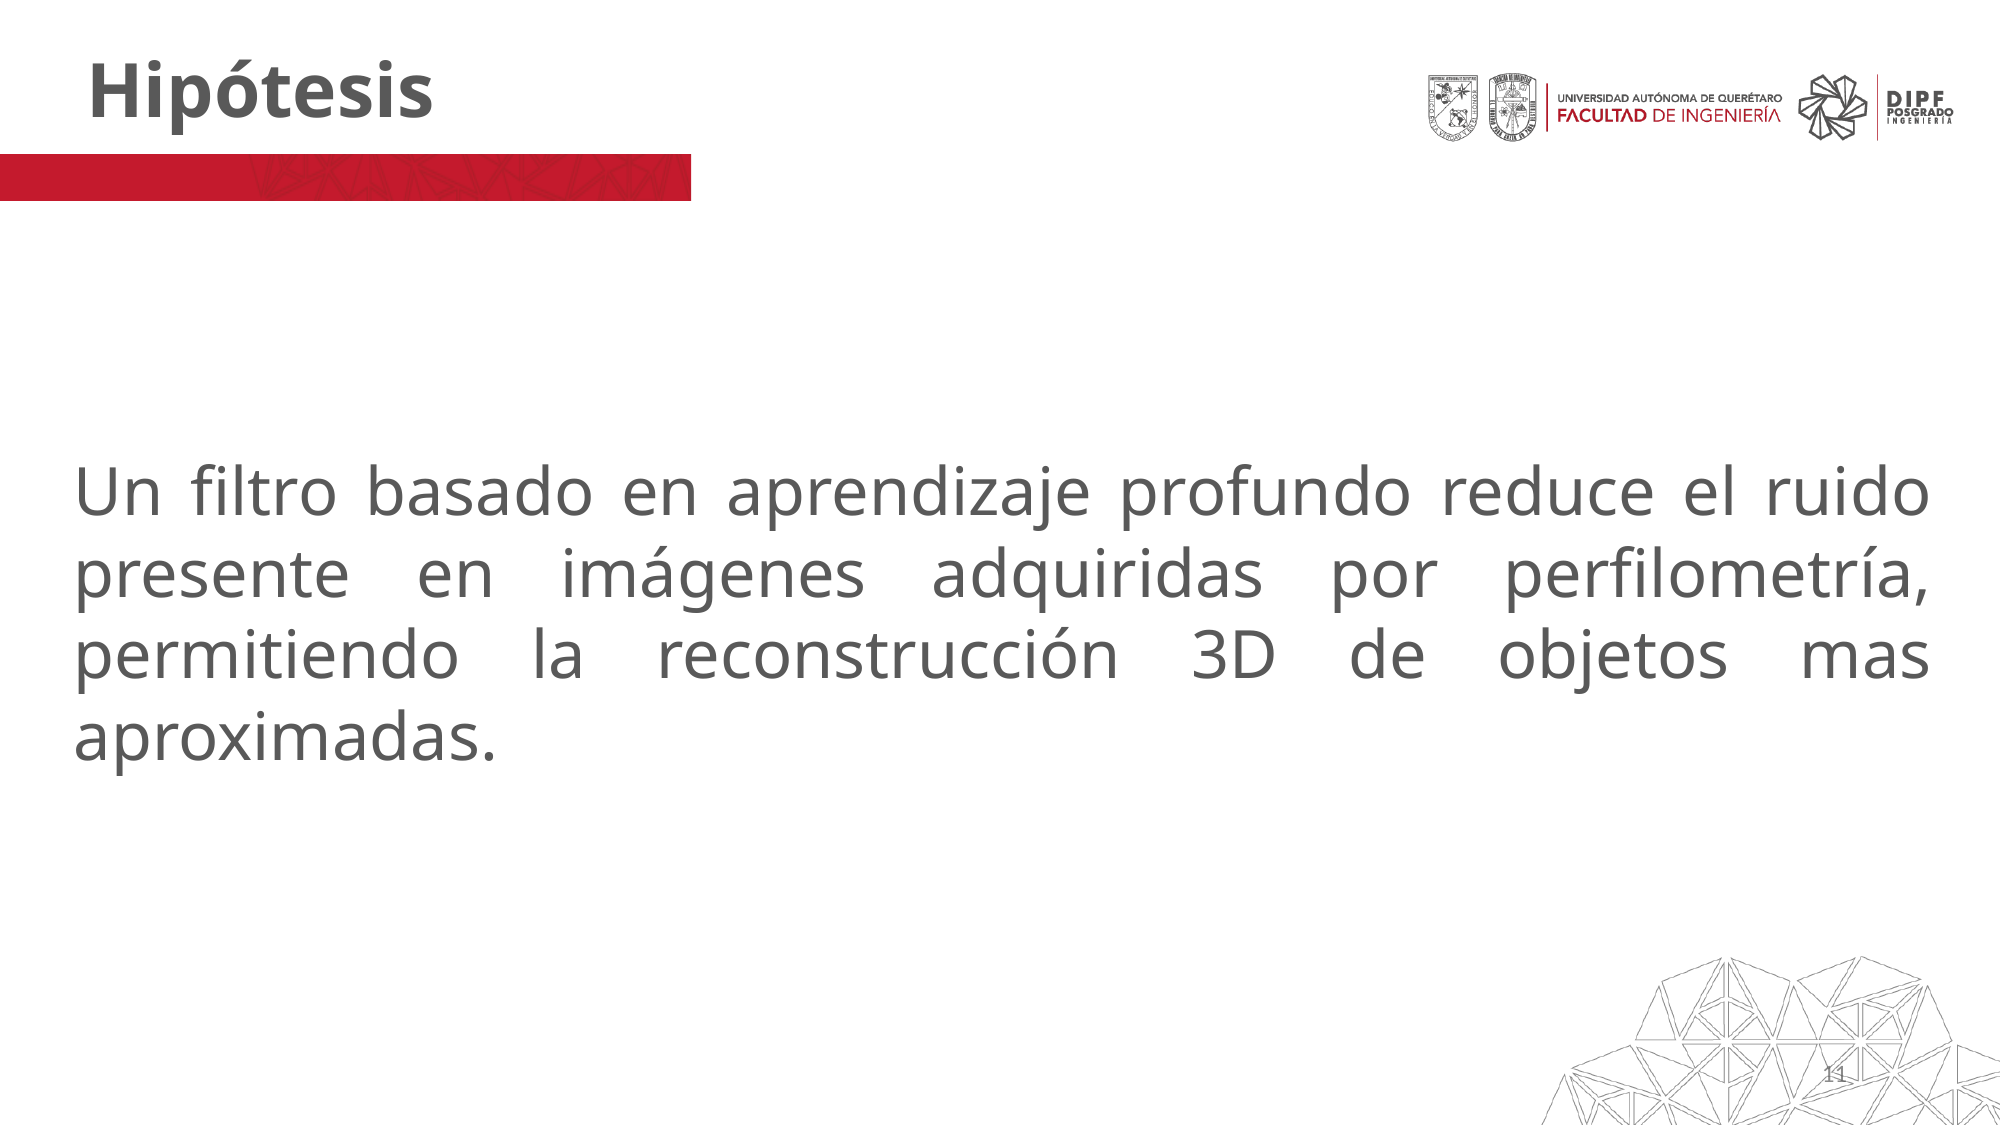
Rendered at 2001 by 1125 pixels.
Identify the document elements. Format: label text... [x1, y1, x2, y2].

picture [1521, 945, 2000, 1125]
text_box Hipótesis [66, 14, 692, 154]
picture [0, 154, 692, 201]
picture [1422, 66, 1959, 160]
text_box Un filtro basado en aprendizaje profundo reduce el ruido presente en imágenes adquiridas por perfilometría, permitiendo la reconstrucción 3D de objetos mas aproximadas. [59, 442, 1949, 698]
